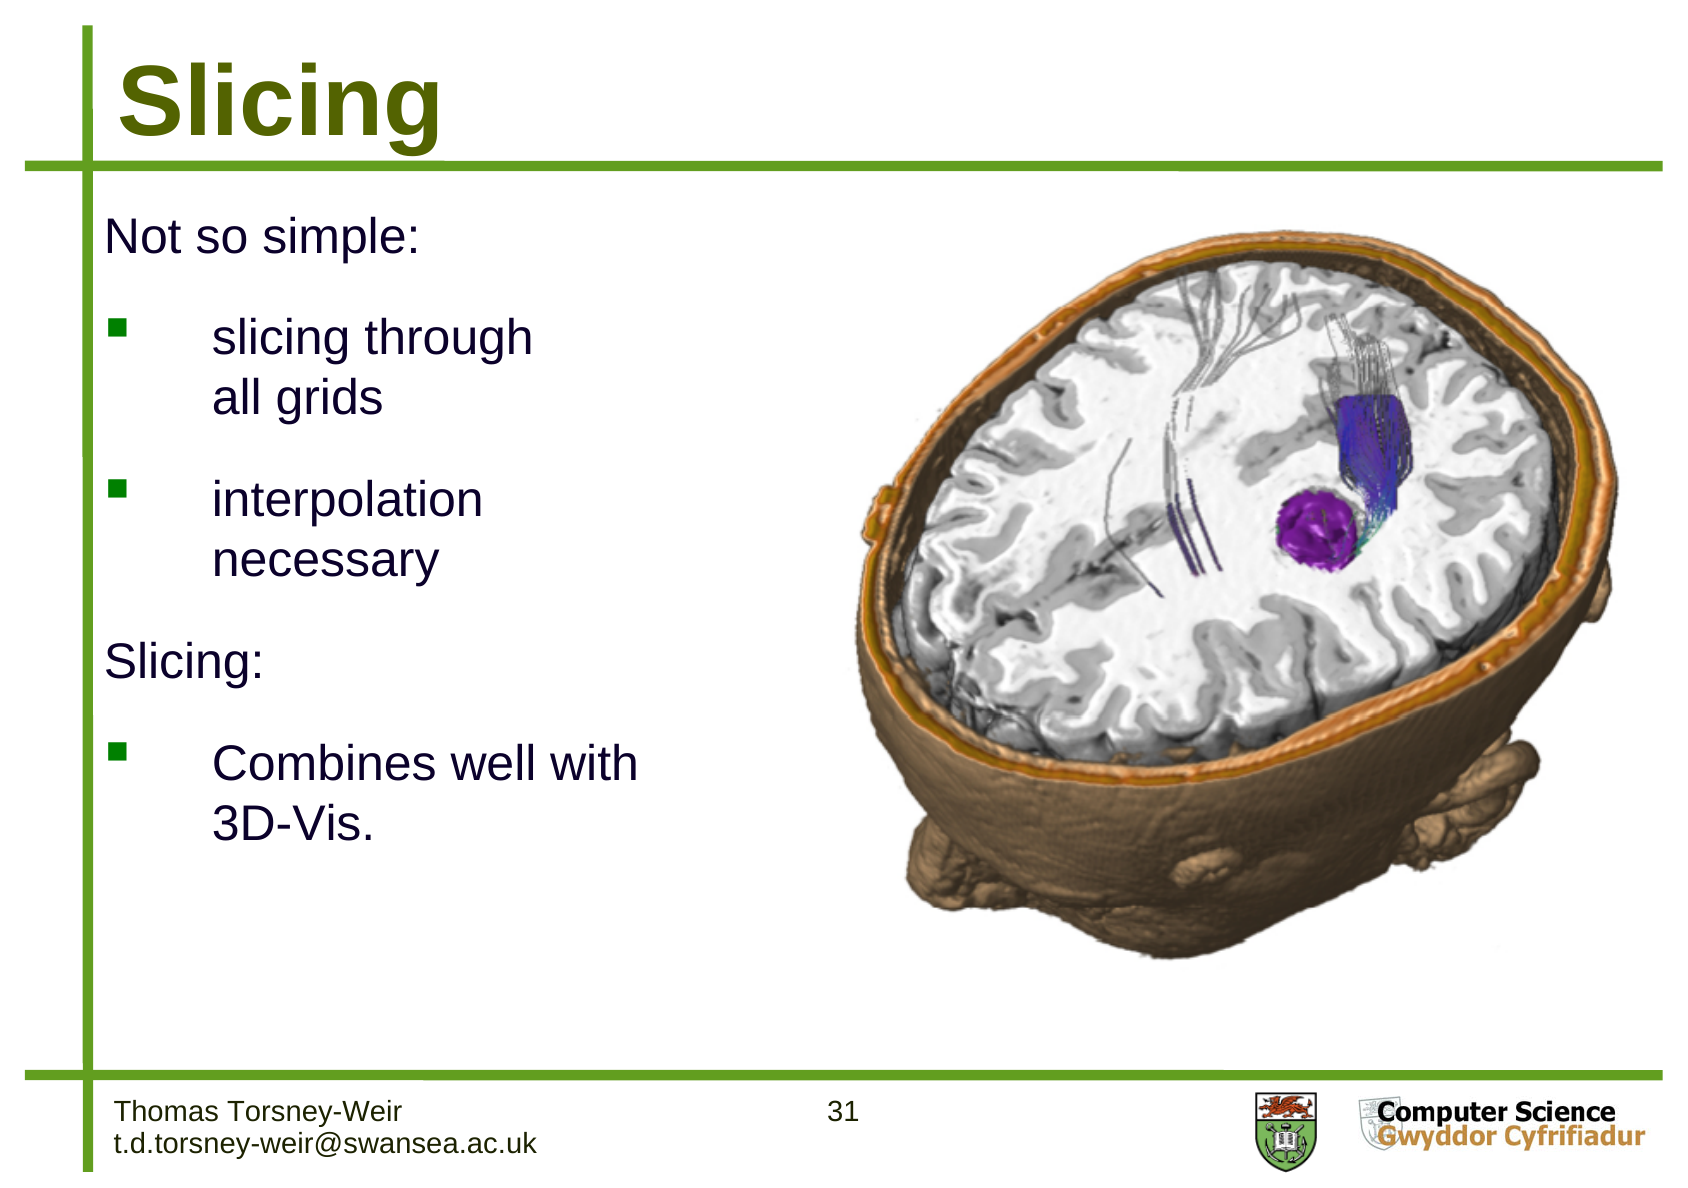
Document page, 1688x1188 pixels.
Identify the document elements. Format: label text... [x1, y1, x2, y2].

title Slicing [101, 29, 1666, 166]
picture [826, 206, 1657, 975]
list Not so simple: slicing through all grids interpolation necessary Slicing: Combines well with 3D-Vis. [87, 195, 880, 1058]
picture [1240, 1092, 1654, 1173]
